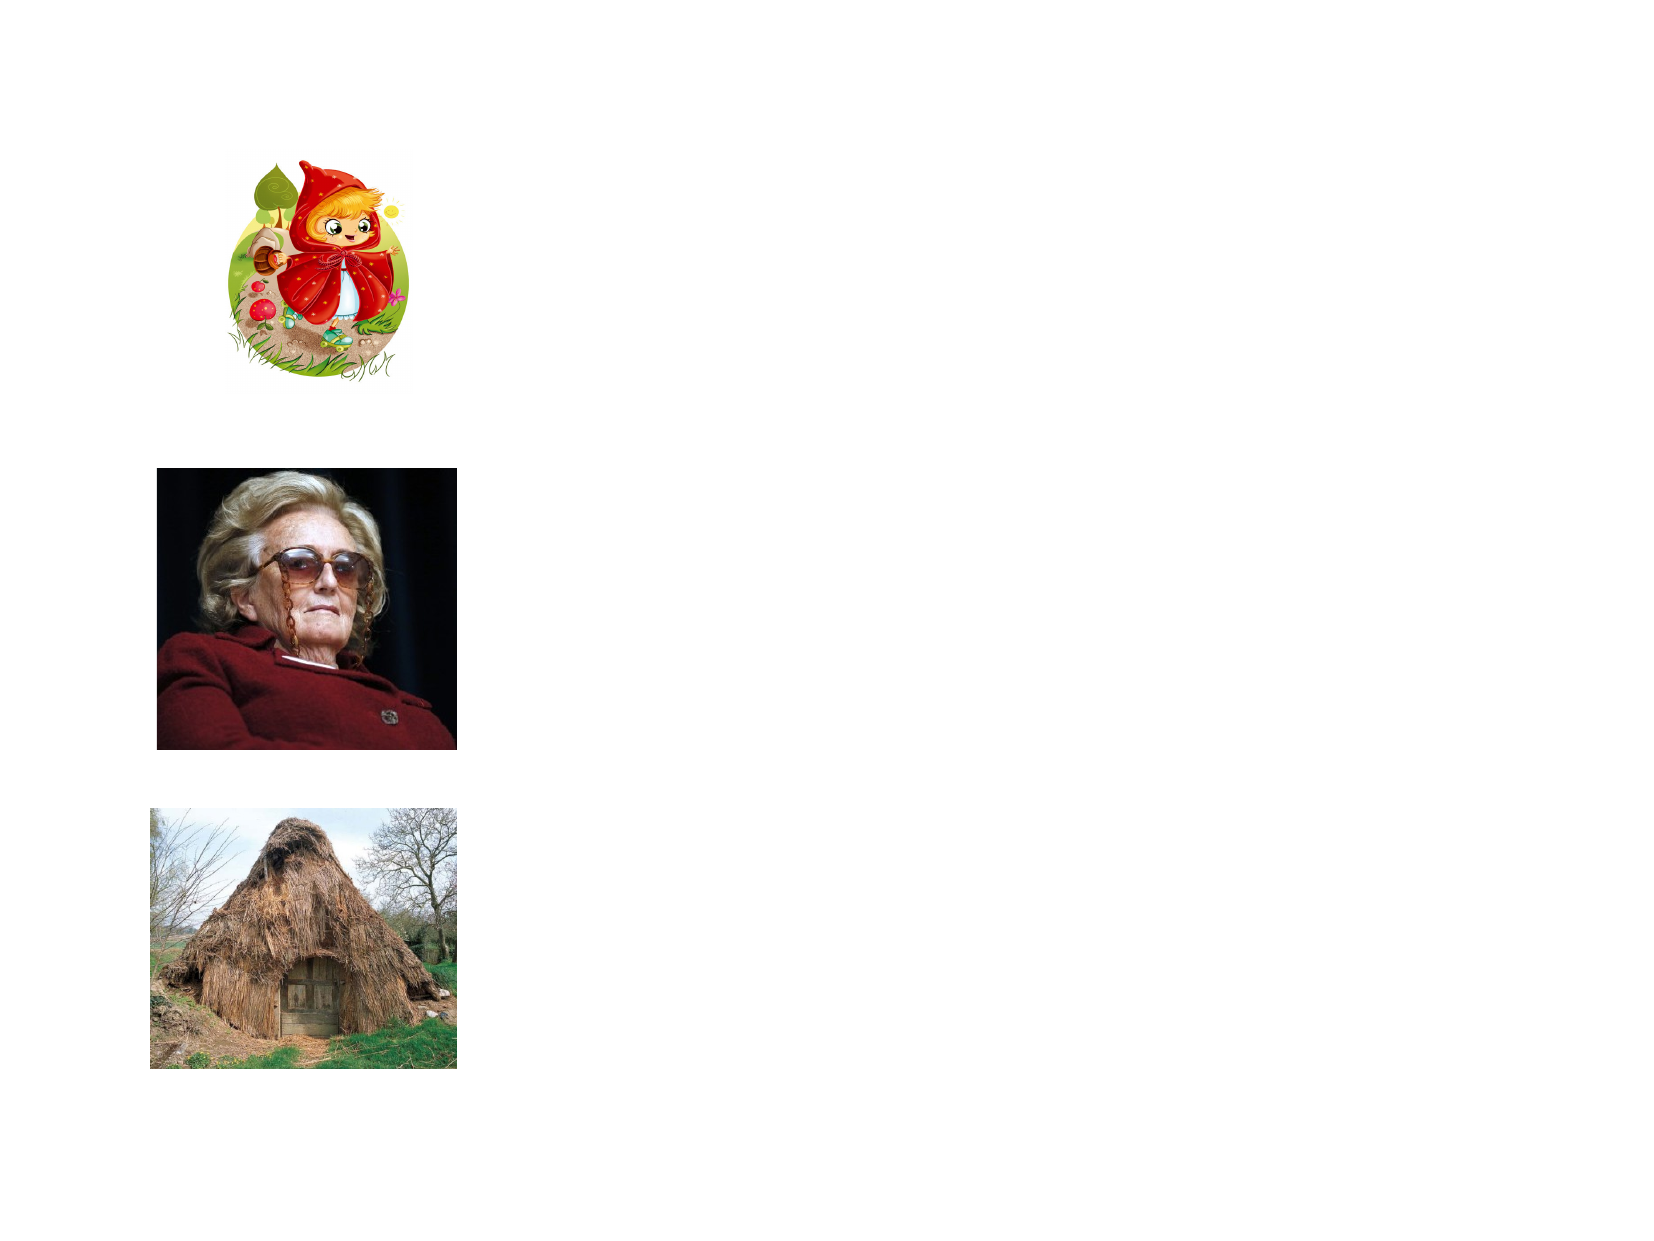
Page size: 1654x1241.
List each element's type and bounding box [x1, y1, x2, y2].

picture [150, 808, 457, 1069]
picture [225, 149, 413, 394]
picture [156, 468, 457, 750]
